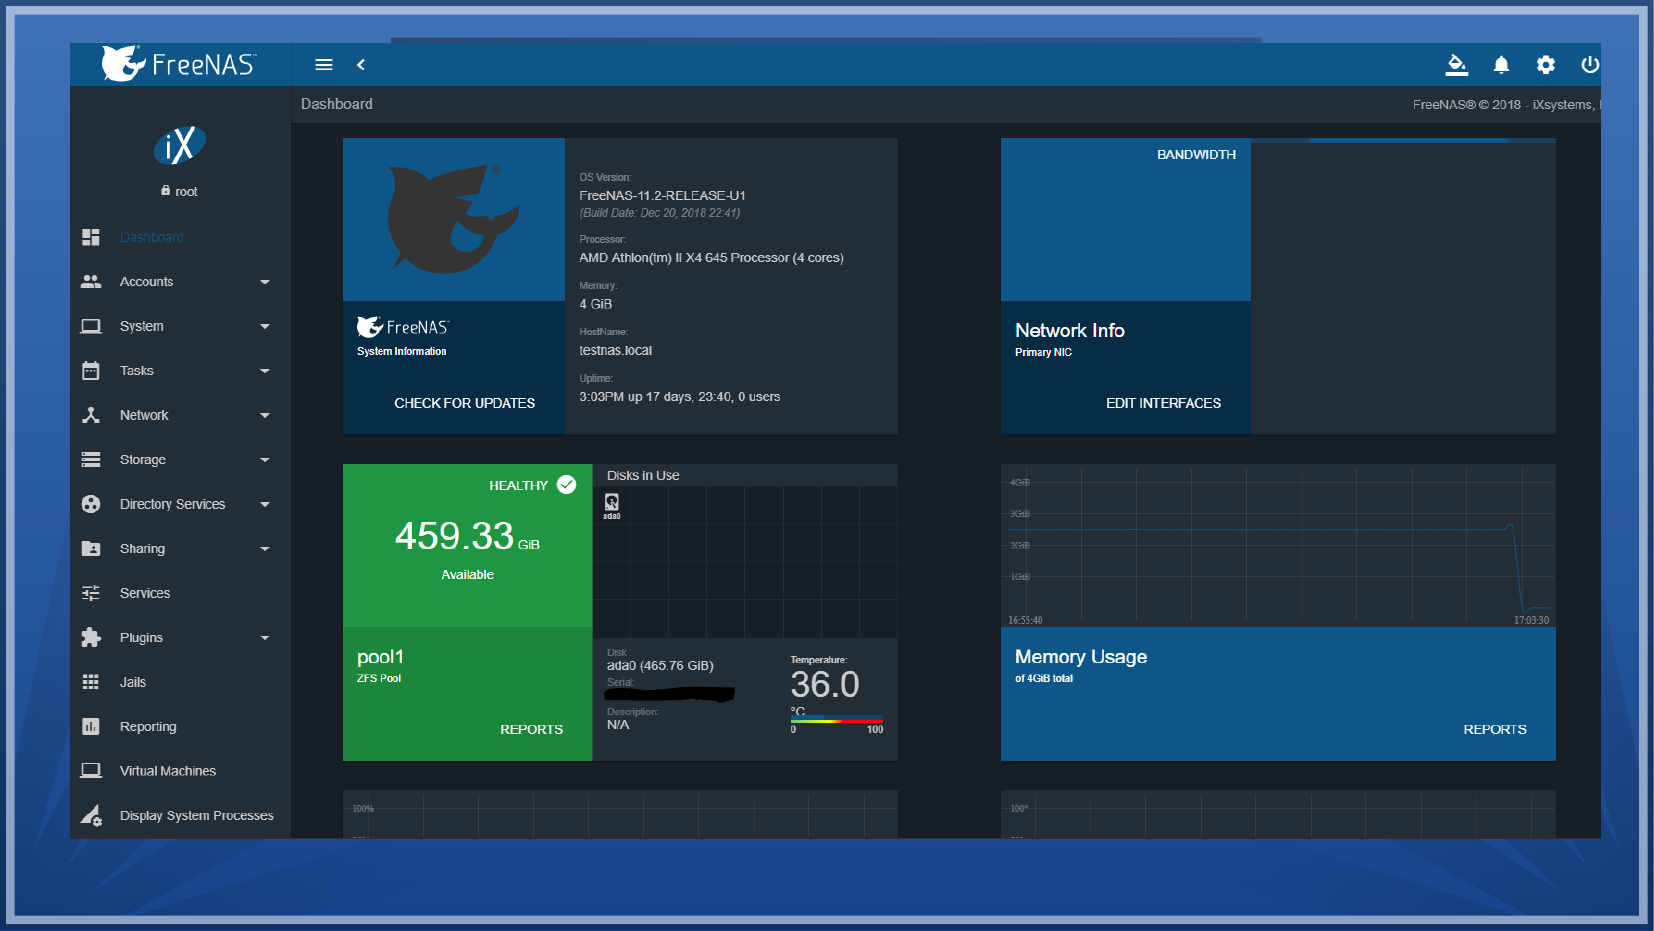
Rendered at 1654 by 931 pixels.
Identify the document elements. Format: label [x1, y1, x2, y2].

picture [70, 43, 1601, 839]
